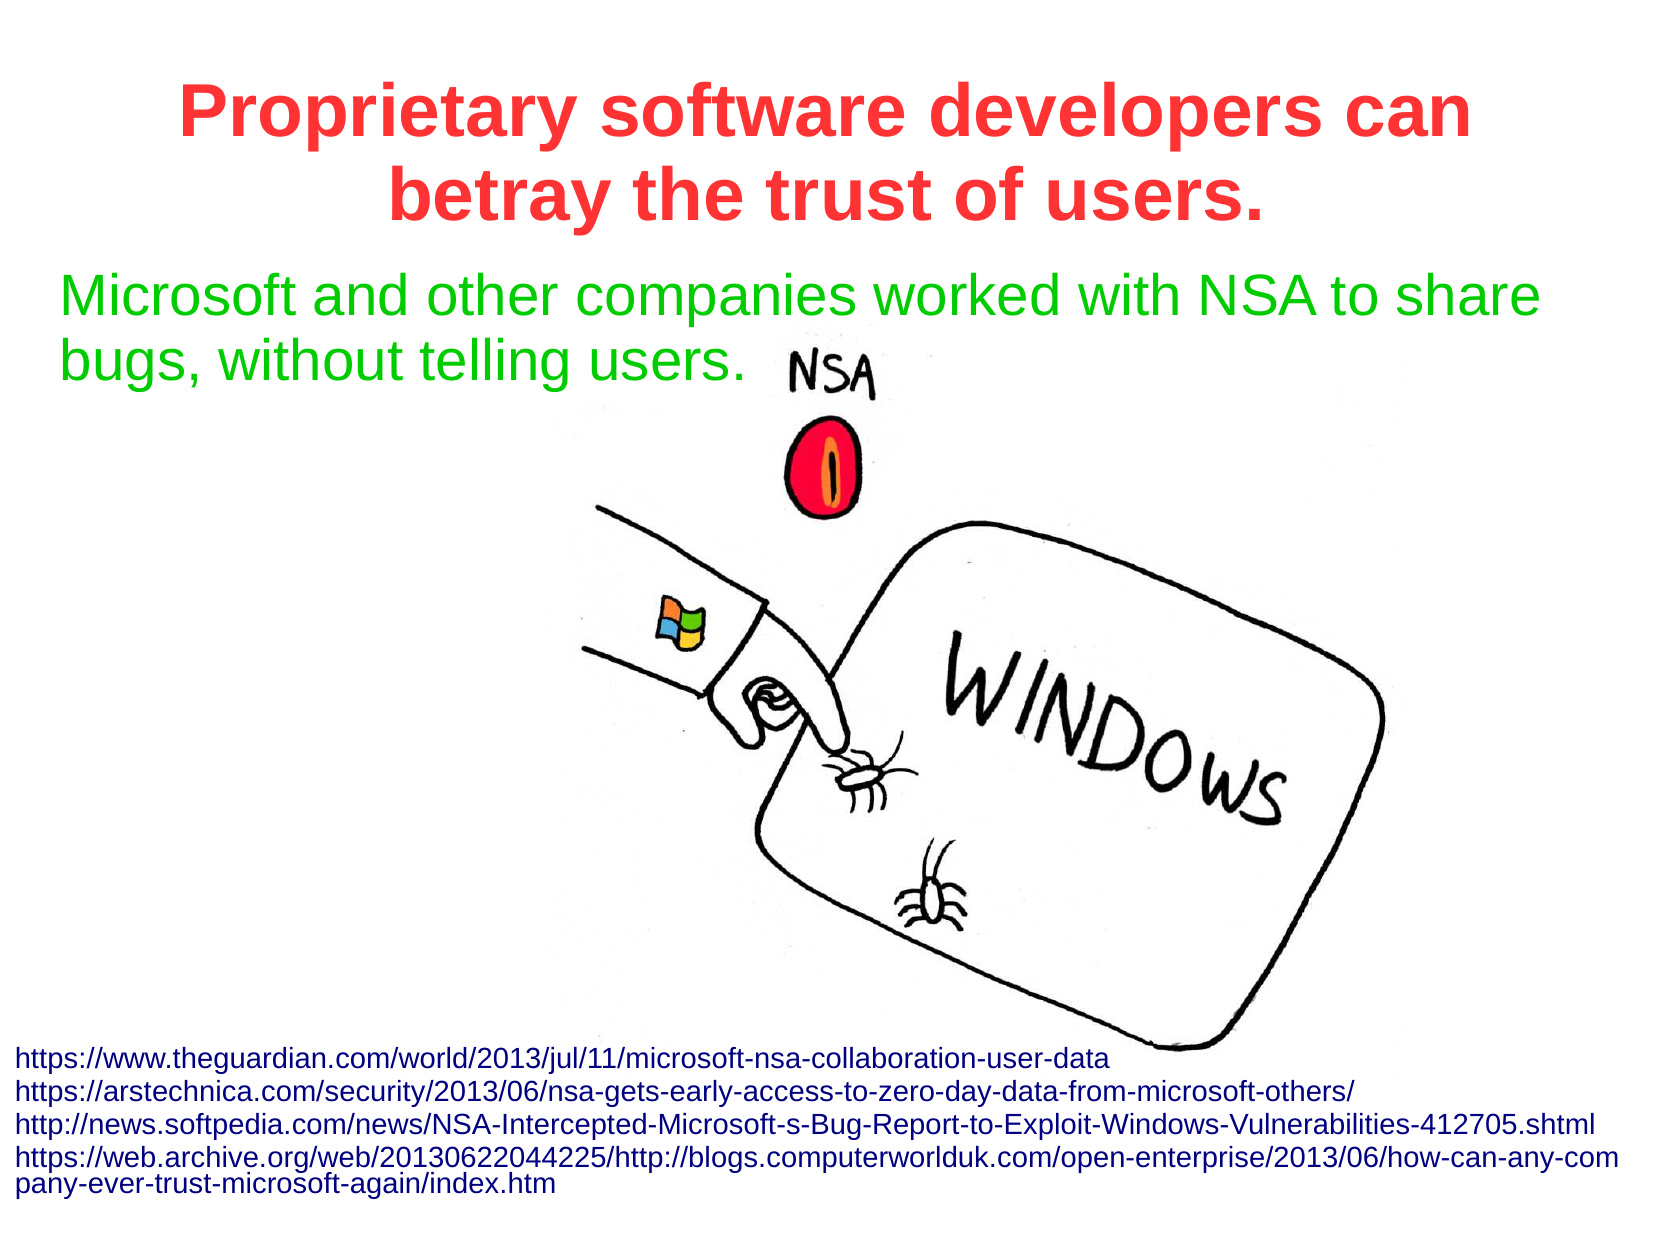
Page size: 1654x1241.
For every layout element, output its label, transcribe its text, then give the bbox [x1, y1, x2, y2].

picture [540, 421, 1411, 1035]
text_box Microsoft and other companies worked with NSA to share bugs, without telling users. [45, 255, 1633, 421]
title Proprietary software developers can betray the trust of users. [82, 29, 1571, 255]
text_box https://www.theguardian.com/world/2013/jul/11/microsoft-nsa-collaboration-user-data https://arstechnica.com/security/2013/06/nsa-gets-early-access-to-zero-day-data-from-microsoft-others/ http://news.softpedia.com/news/NSA-Intercepted-Microsoft-s-Bug-Report-to-Exploit-Windows-Vulnerabilities-412705.shtml https://web.archive.org/web/20130622044225/http://blogs.computerworlduk.com/open-enterprise/2013/06/how-can-any-company-ever-trust-microsoft-again/index.htm [0, 1035, 1639, 1241]
